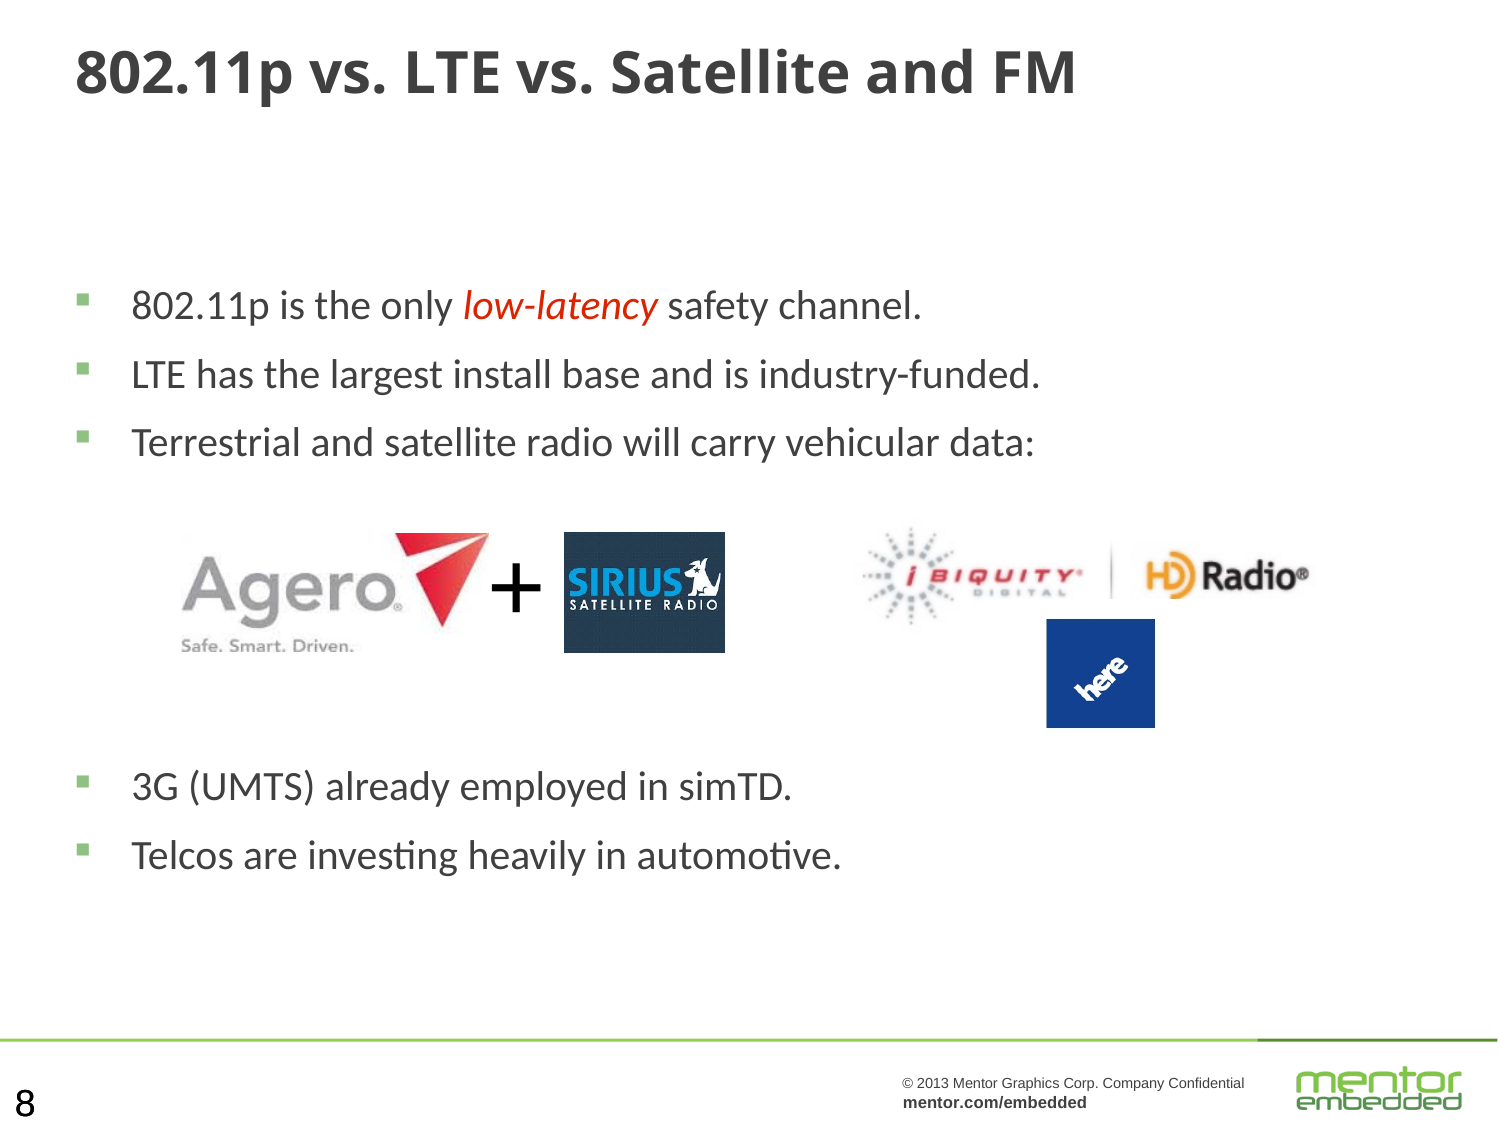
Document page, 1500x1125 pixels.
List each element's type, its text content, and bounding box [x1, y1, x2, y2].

picture [853, 494, 1396, 751]
picture [1292, 1062, 1464, 1114]
picture [564, 532, 725, 653]
title 802.11p vs. LTE vs. Satellite and FM [0, 0, 1500, 113]
text_box + [472, 525, 561, 691]
list 802.11p is the only low-latency safety channel. LTE has the largest install base and is industry-funded. Terrestrial and satellite radio will carry vehicular data: 3G (UMTS) already employed in simTD. Telcos are investing heavily in automotive. [0, 270, 1500, 1025]
picture [181, 533, 472, 652]
